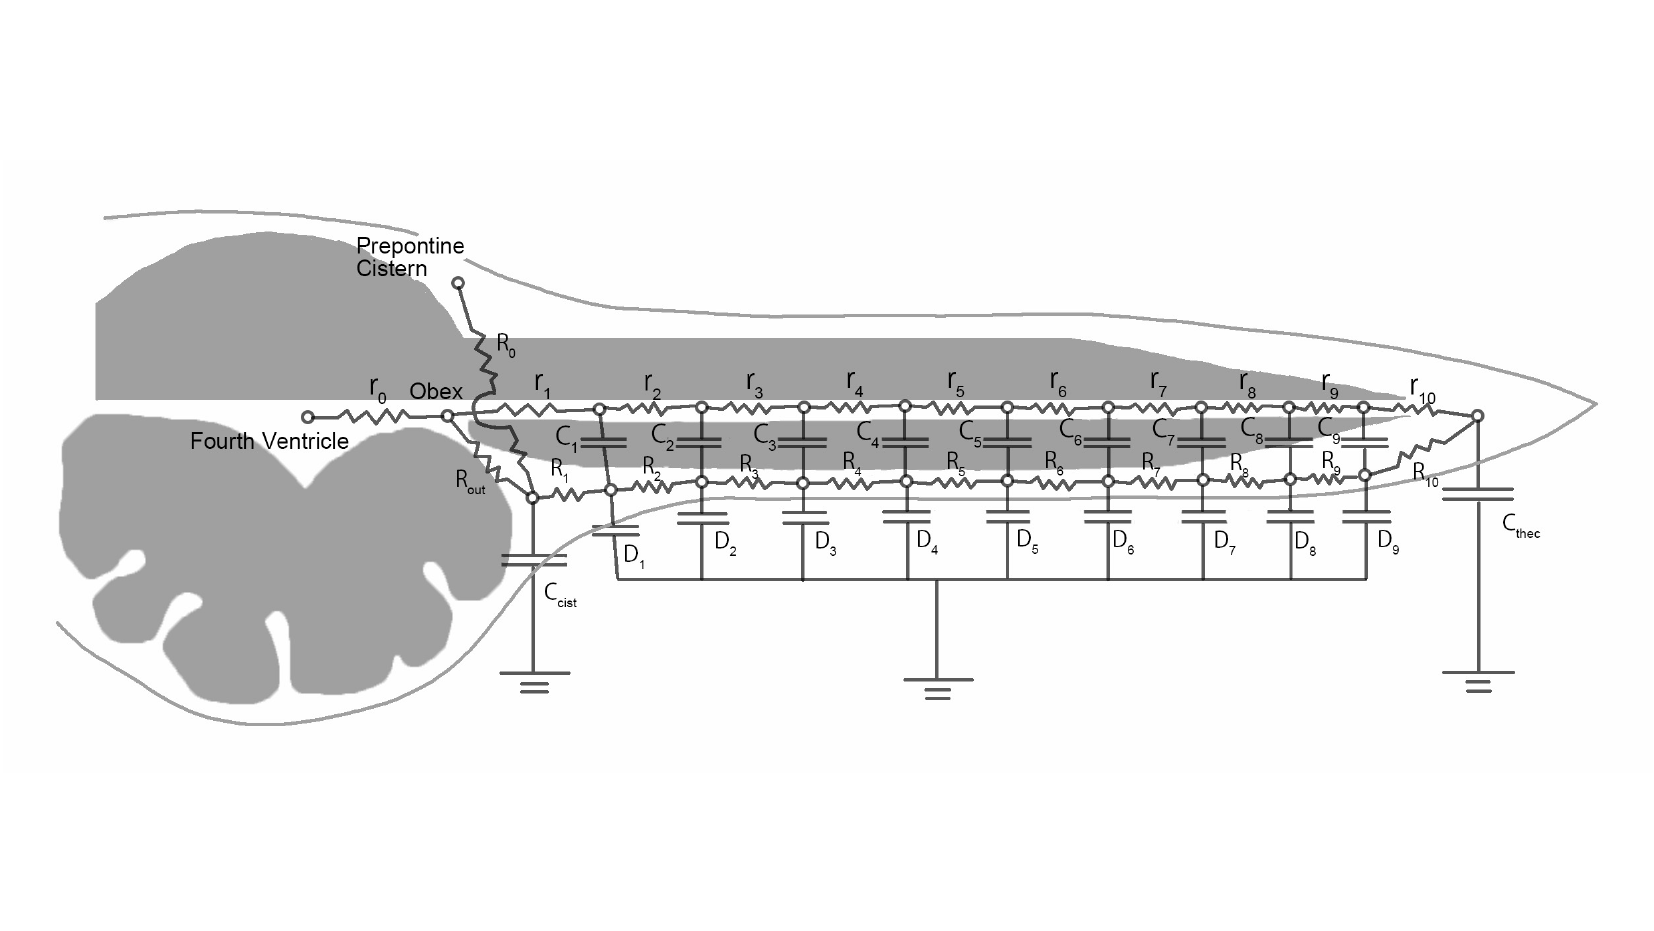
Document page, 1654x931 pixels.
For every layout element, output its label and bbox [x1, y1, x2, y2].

picture [3, 160, 1654, 773]
